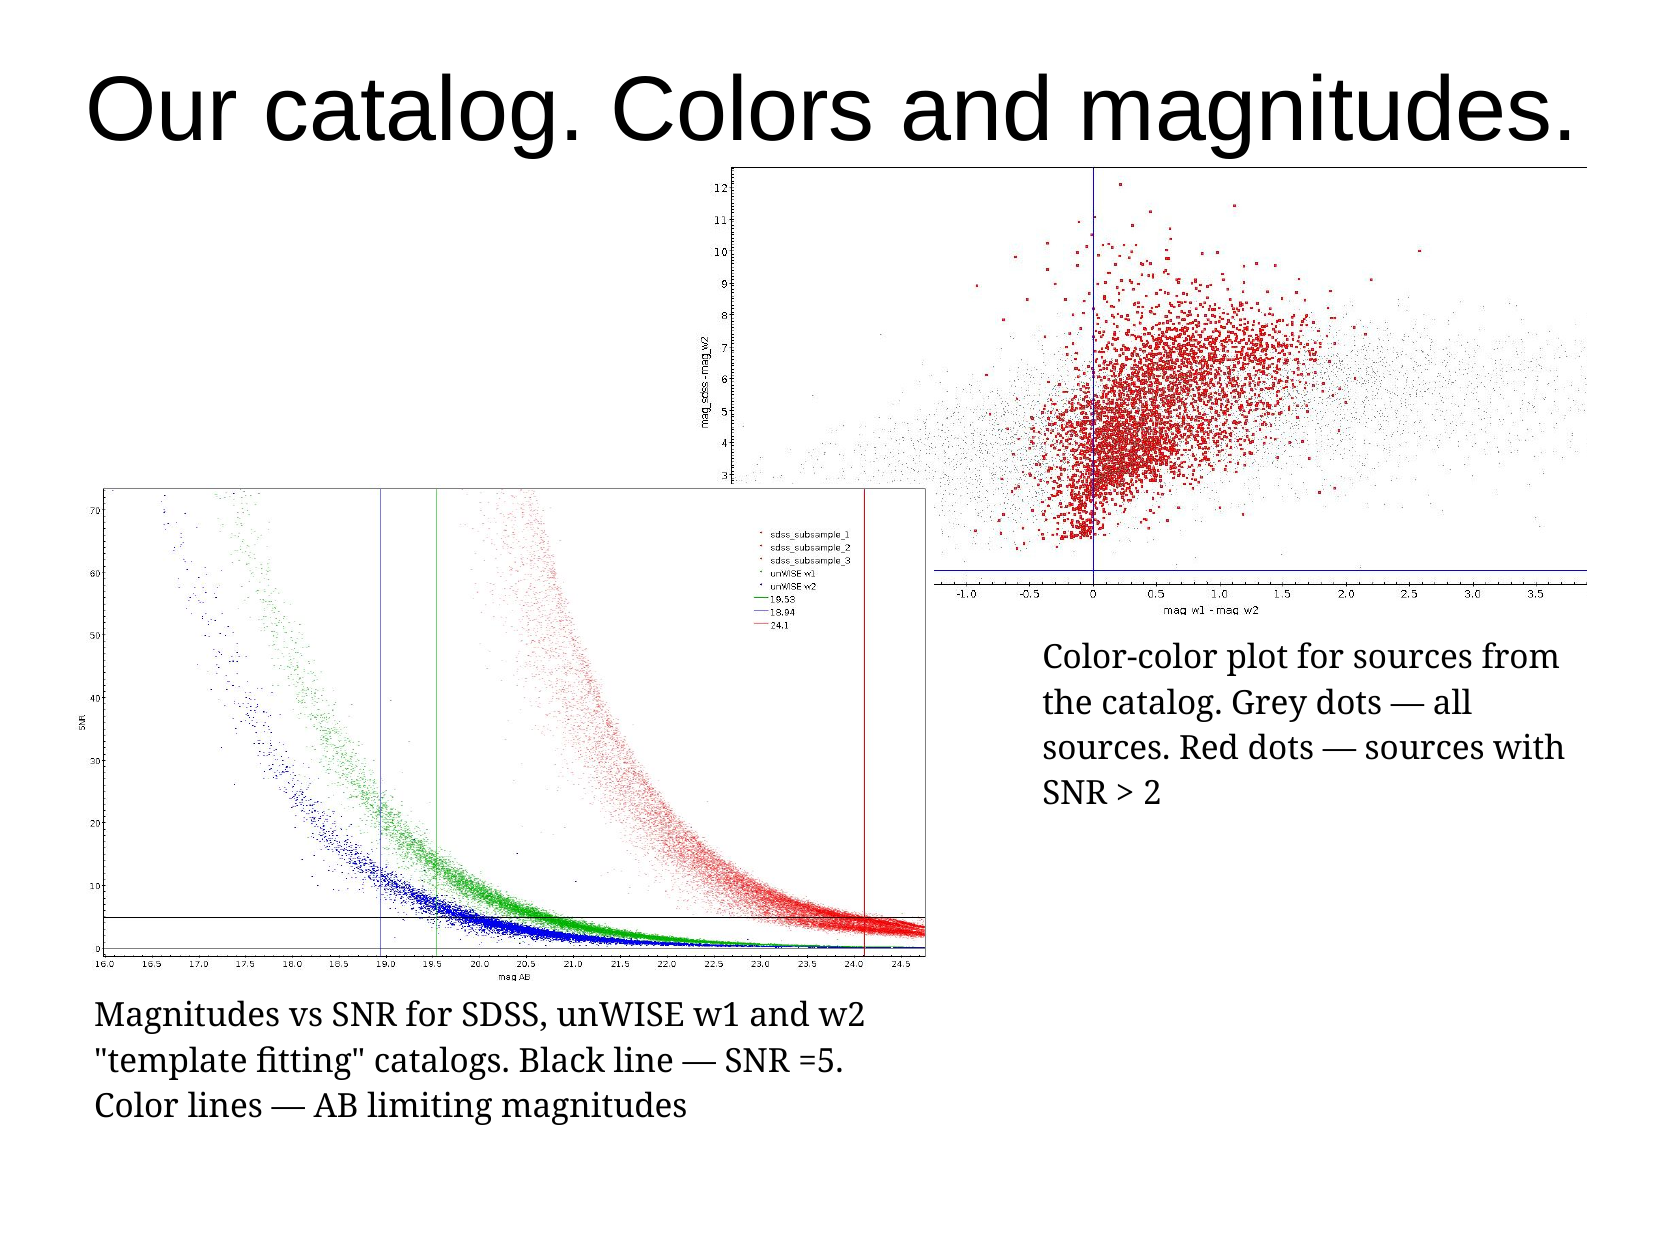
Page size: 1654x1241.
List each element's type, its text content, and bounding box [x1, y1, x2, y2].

title Our catalog. Colors and magnitudes. [47, 5, 1619, 213]
picture [75, 165, 1587, 981]
text_box Magnitudes vs SNR for SDSS, unWISE w1 and w2 "template fitting" catalogs. Black line — SNR =5. Color lines — AB limiting magnitudes [79, 984, 957, 1113]
text_box Color-color plot for sources from the catalog. Grey dots — all sources. Red dots — sources with SNR > 2 [1027, 625, 1595, 792]
